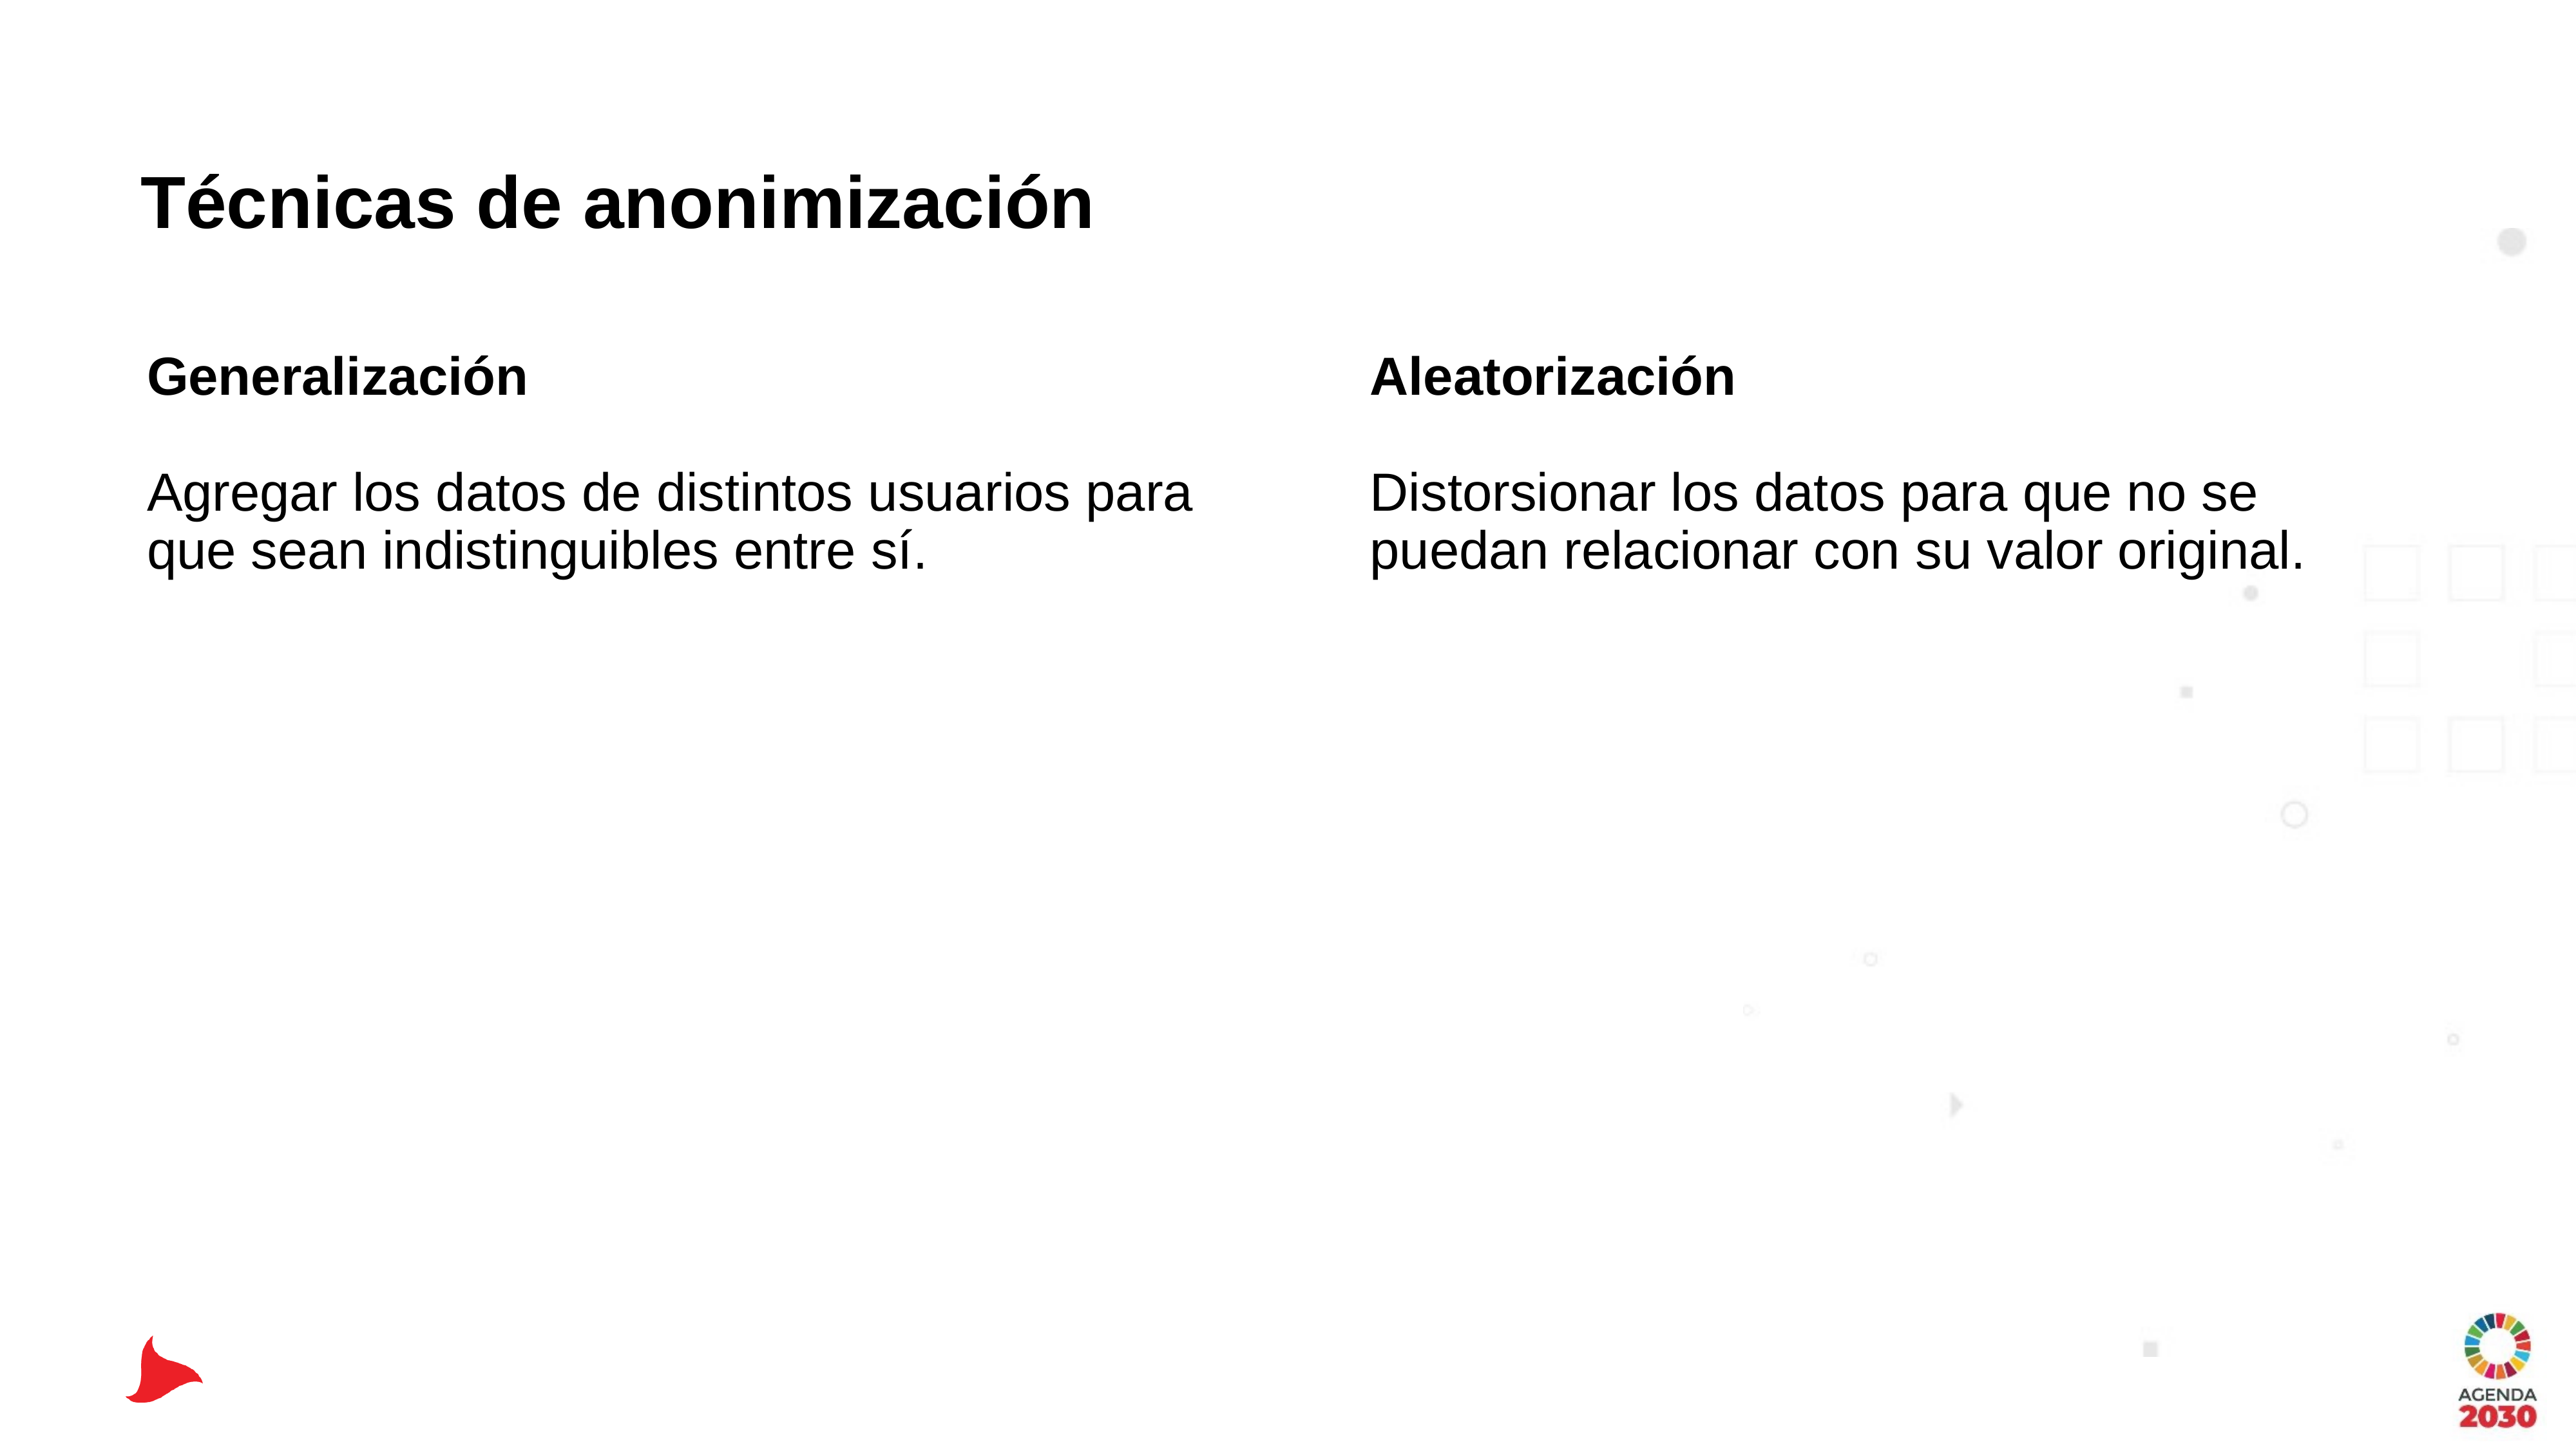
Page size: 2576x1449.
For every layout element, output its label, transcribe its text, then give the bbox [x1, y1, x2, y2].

picture [126, 1336, 203, 1403]
title Técnicas de anonimización [131, 77, 2454, 249]
picture [1743, 228, 2576, 1441]
list Aleatorización Distorsionar los datos para que no se puedan relacionar con su valor original. [1350, 339, 2448, 656]
list Generalización Agregar los datos de distintos usuarios para que sean indistinguibles entre sí. [128, 339, 1225, 656]
